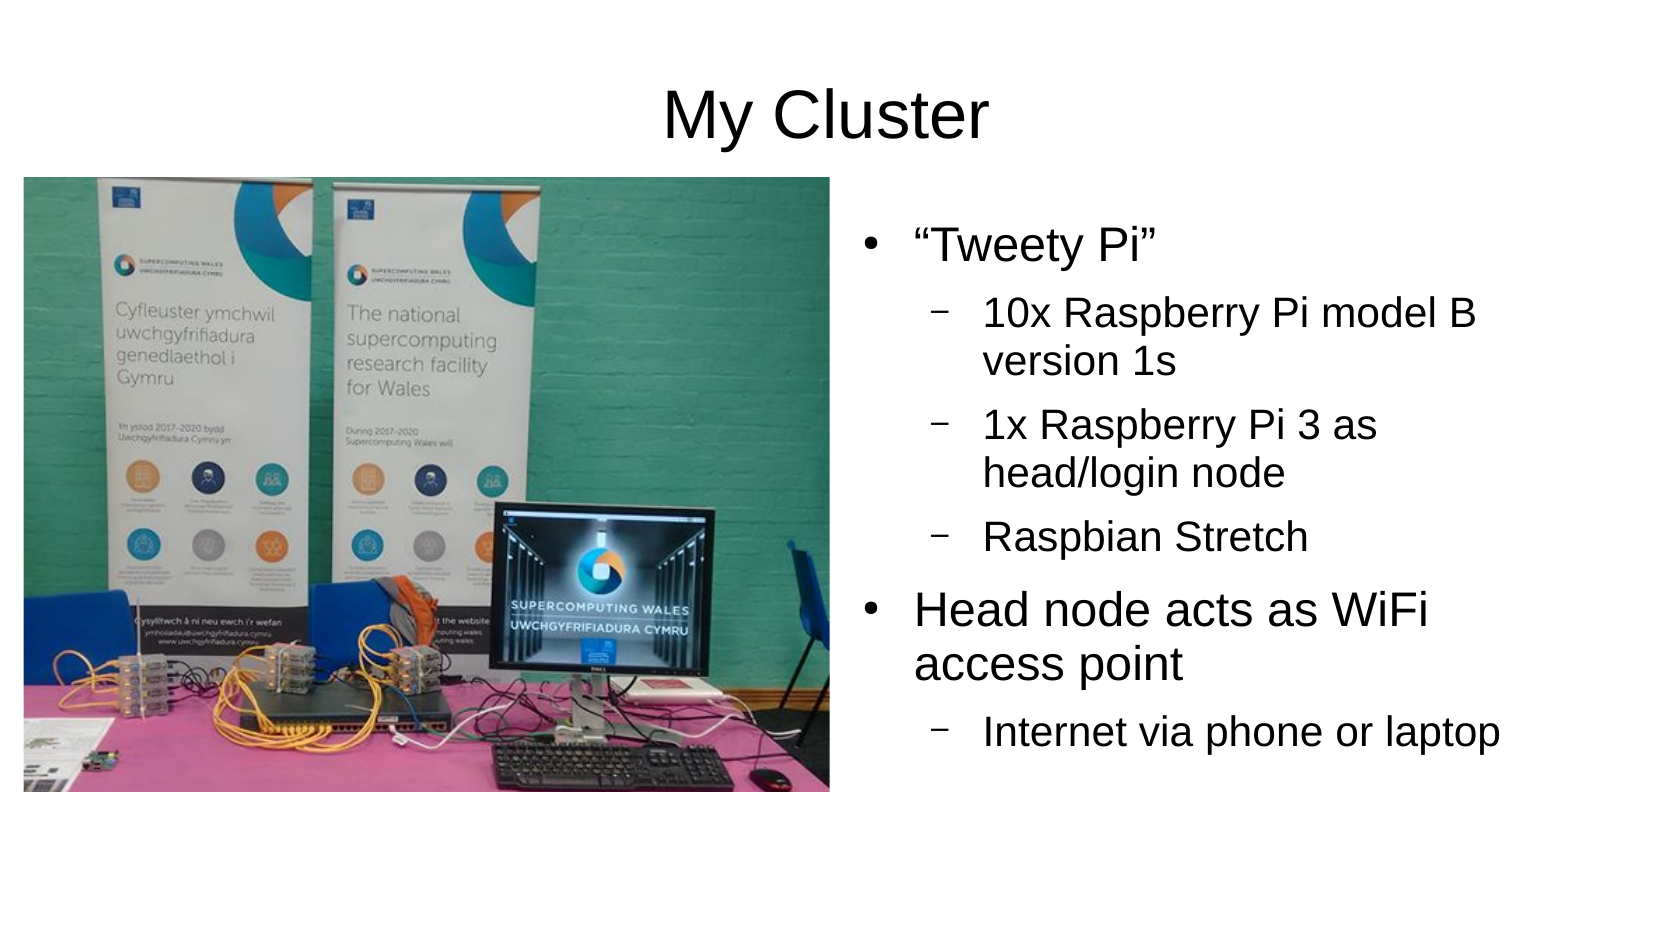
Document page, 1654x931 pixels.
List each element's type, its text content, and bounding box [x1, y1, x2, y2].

picture [23, 177, 830, 792]
list “Tweety Pi” 10x Raspberry Pi model B version 1s 1x Raspberry Pi 3 as head/login node Raspbian Stretch Head node acts as WiFi access point Internet via phone or laptop [845, 217, 1572, 758]
title My Cluster [82, 37, 1571, 193]
